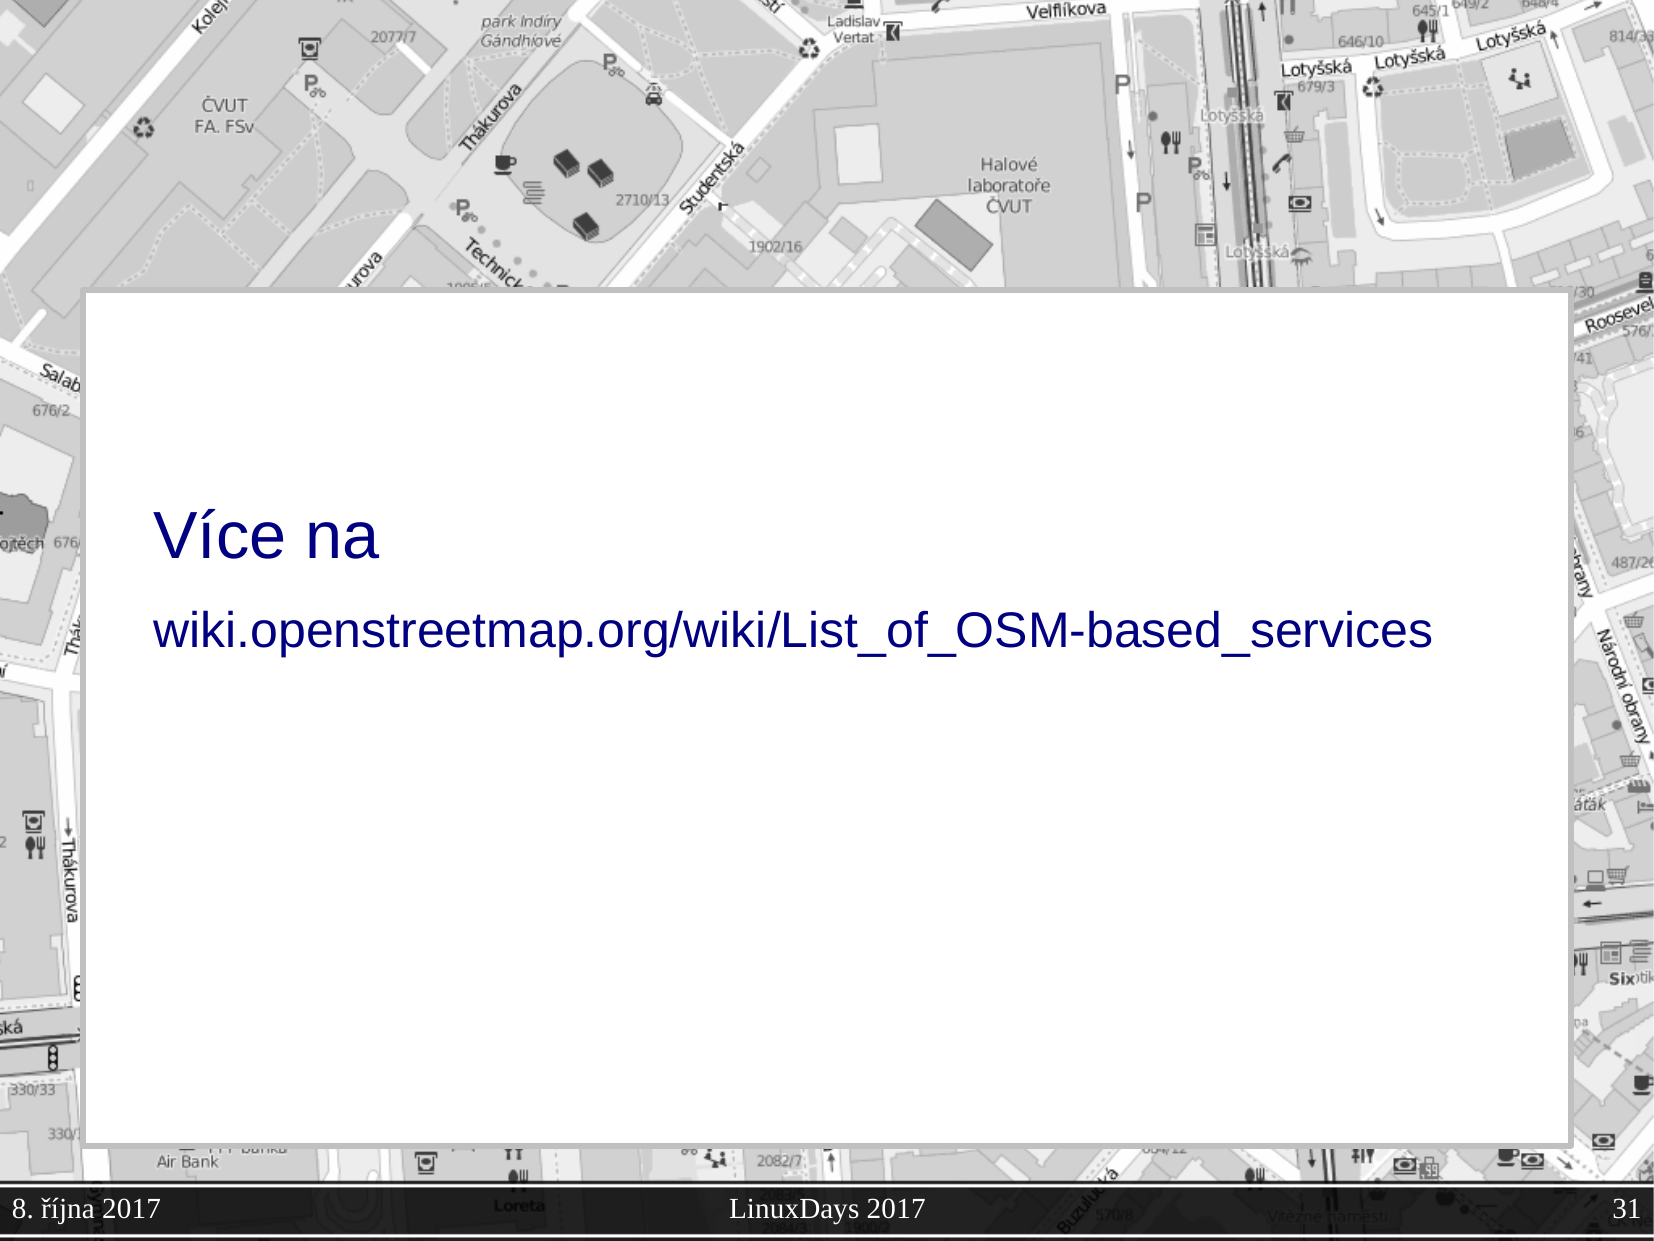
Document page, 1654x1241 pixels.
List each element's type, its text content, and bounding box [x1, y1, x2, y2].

picture [0, 0, 1654, 1241]
list Více na wiki.openstreetmap.org/wiki/List_of_OSM-based_services [82, 290, 1571, 1146]
